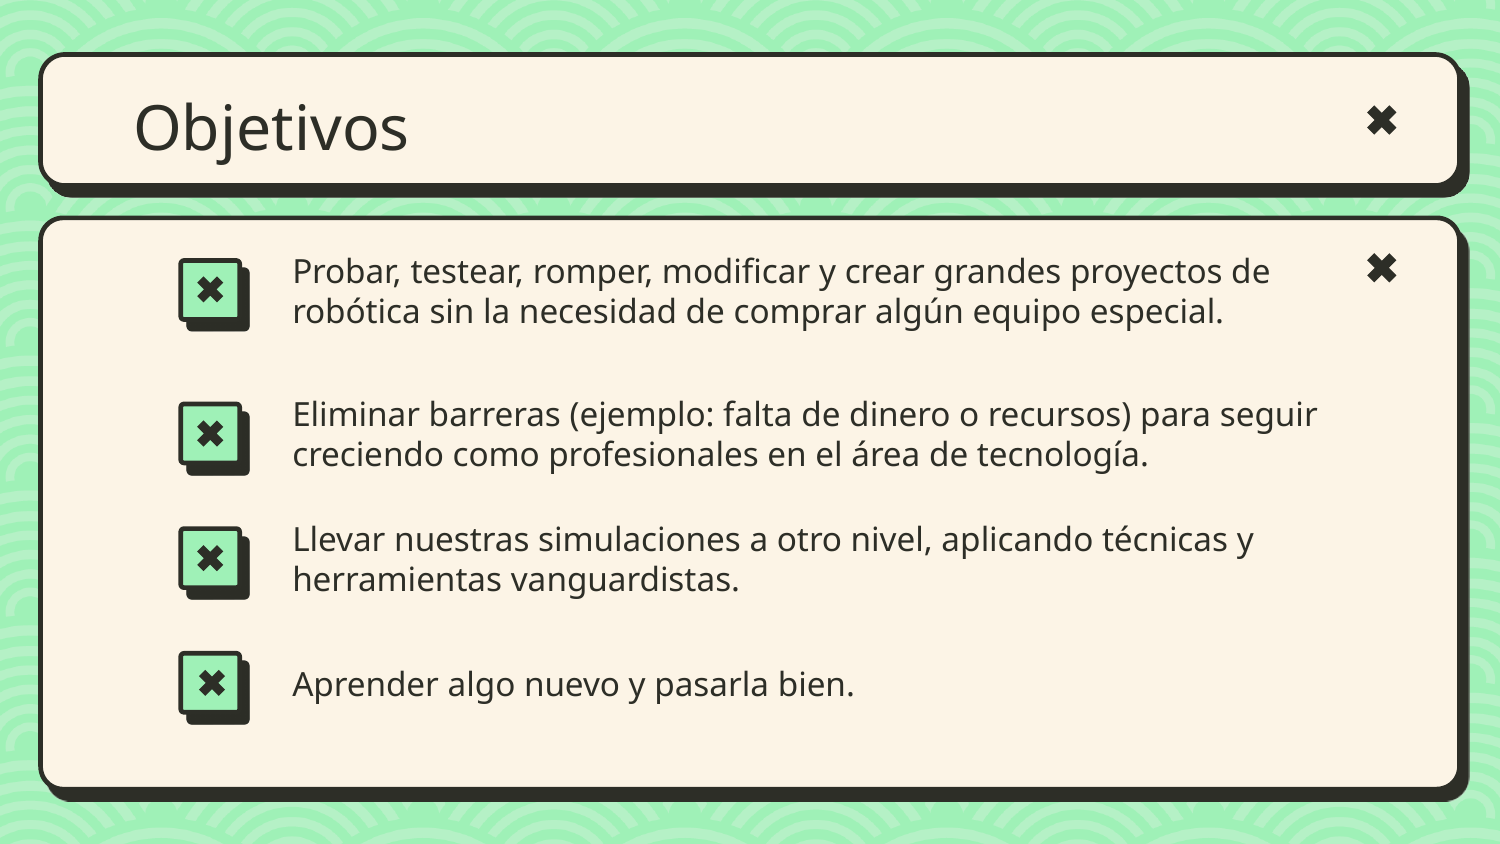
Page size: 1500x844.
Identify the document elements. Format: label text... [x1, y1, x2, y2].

title Objetivos [118, 72, 1382, 167]
subtitle Aprender algo nuevo y pasarla bien. [277, 635, 1382, 730]
text_box [180, 653, 240, 713]
subtitle Llevar nuestras simulaciones a otro nivel, aplicando técnicas y herramientas vanguardistas. [277, 511, 1382, 606]
subtitle Probar, testear, romper, modificar y crear grandes proyectos de robótica sin la necesidad de comprar algún equipo especial. [277, 243, 1382, 337]
subtitle PROJECT 01 [207, 273, 544, 344]
picture [0, 0, 1500, 844]
text_box [180, 260, 240, 320]
text_box [180, 403, 240, 463]
text_box [180, 528, 240, 588]
subtitle Eliminar barreras (ejemplo: falta de dinero o recursos) para seguir creciendo como profesionales en el área de tecnología. [277, 386, 1382, 481]
